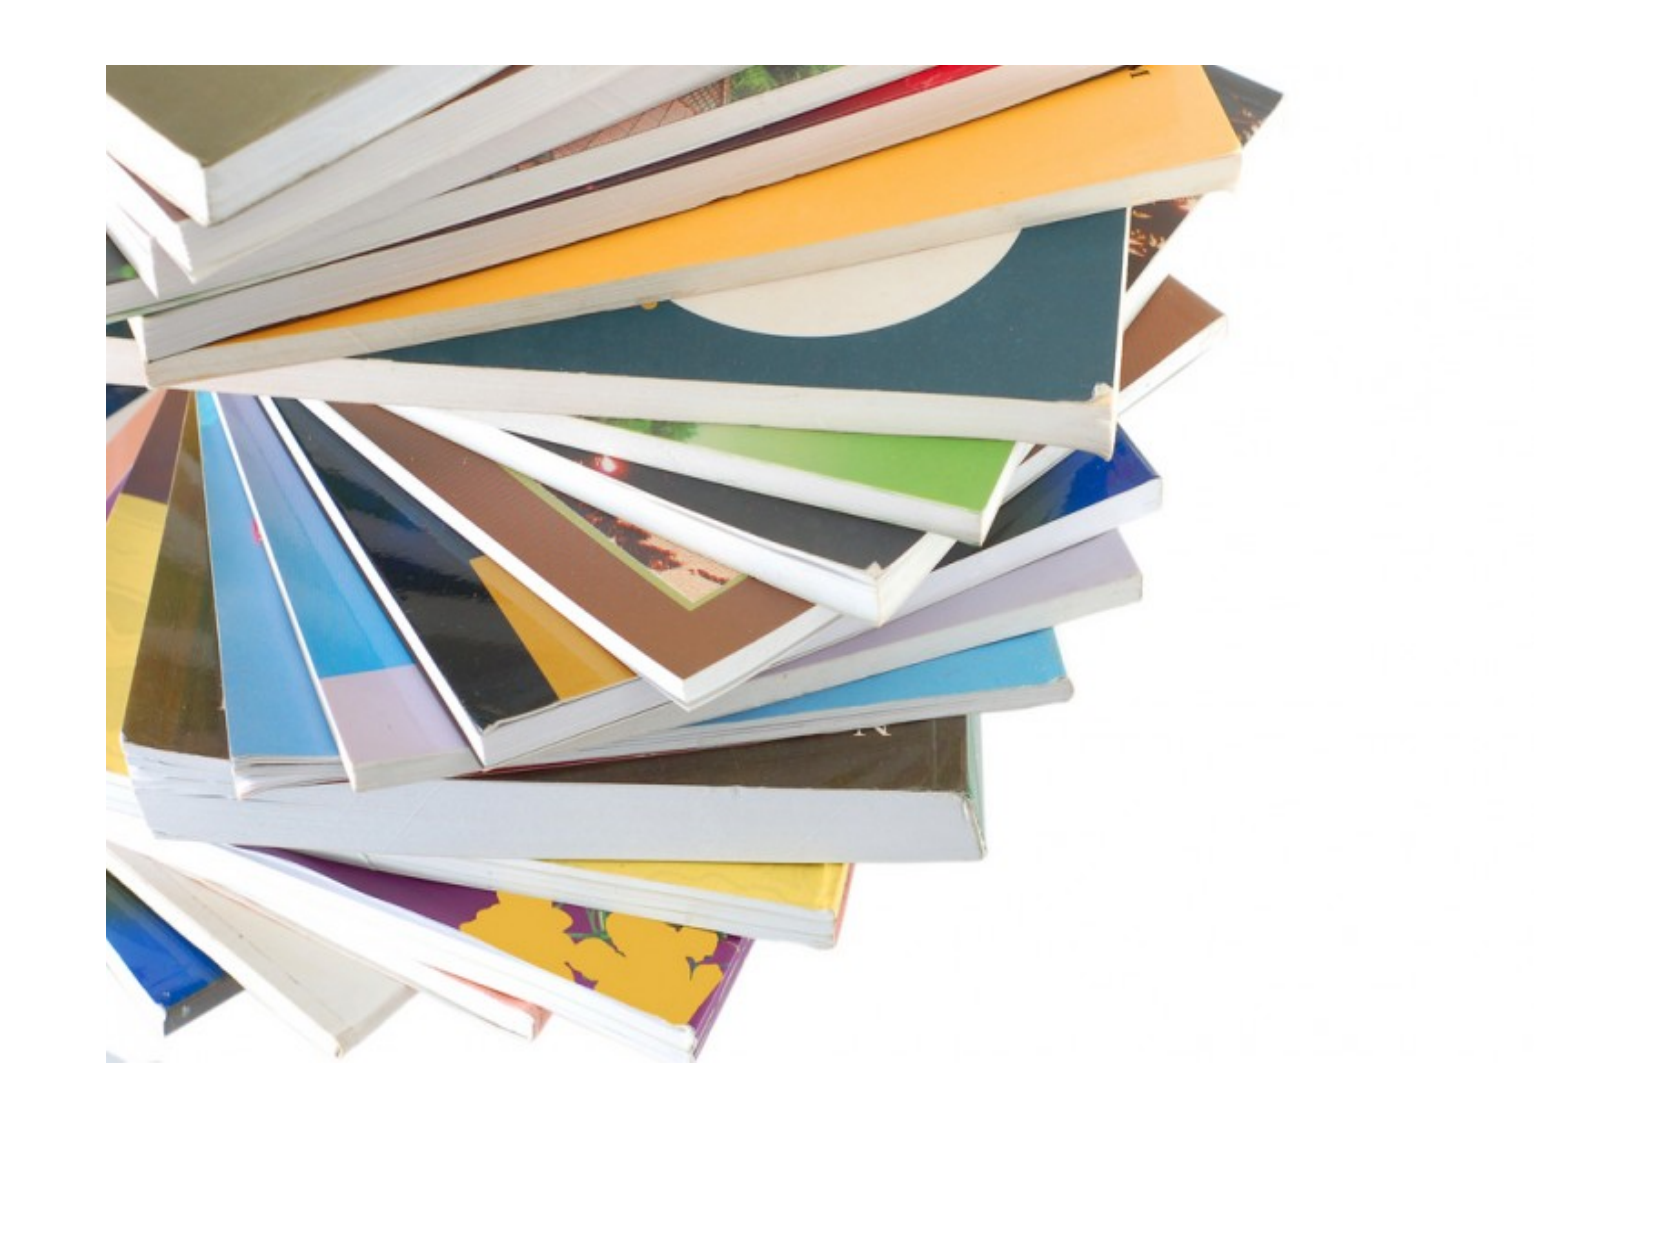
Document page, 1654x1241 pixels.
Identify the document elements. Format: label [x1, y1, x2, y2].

picture [106, 65, 1534, 1063]
